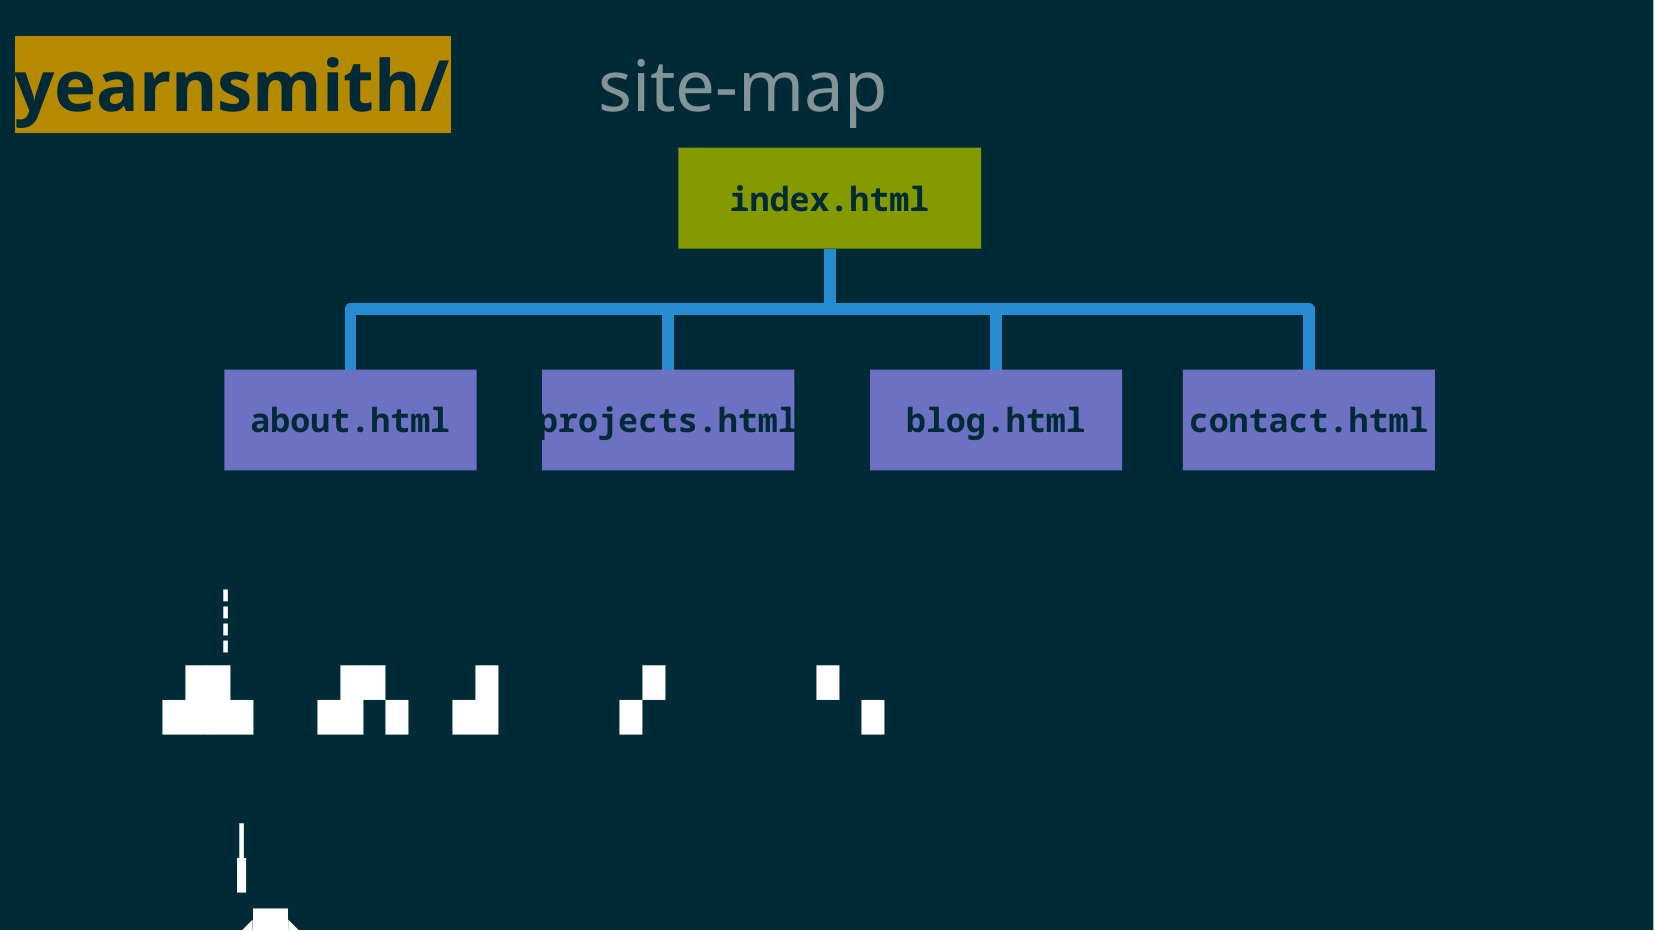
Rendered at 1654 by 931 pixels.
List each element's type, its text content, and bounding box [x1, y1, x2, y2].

text_box projects.html [542, 369, 795, 471]
text_box contact.html [1182, 369, 1435, 471]
title Yearnsmith/ [14, 40, 555, 128]
title Site-map [598, 0, 1364, 172]
text_box ┊ ▟▙ ▟▚ ▟ ▞ ▘▖ ╽ ◢█◣ [118, 492, 1536, 931]
text_box about.html [224, 369, 477, 471]
text_box Index.html [678, 172, 982, 249]
text_box blog.html [870, 369, 1123, 471]
